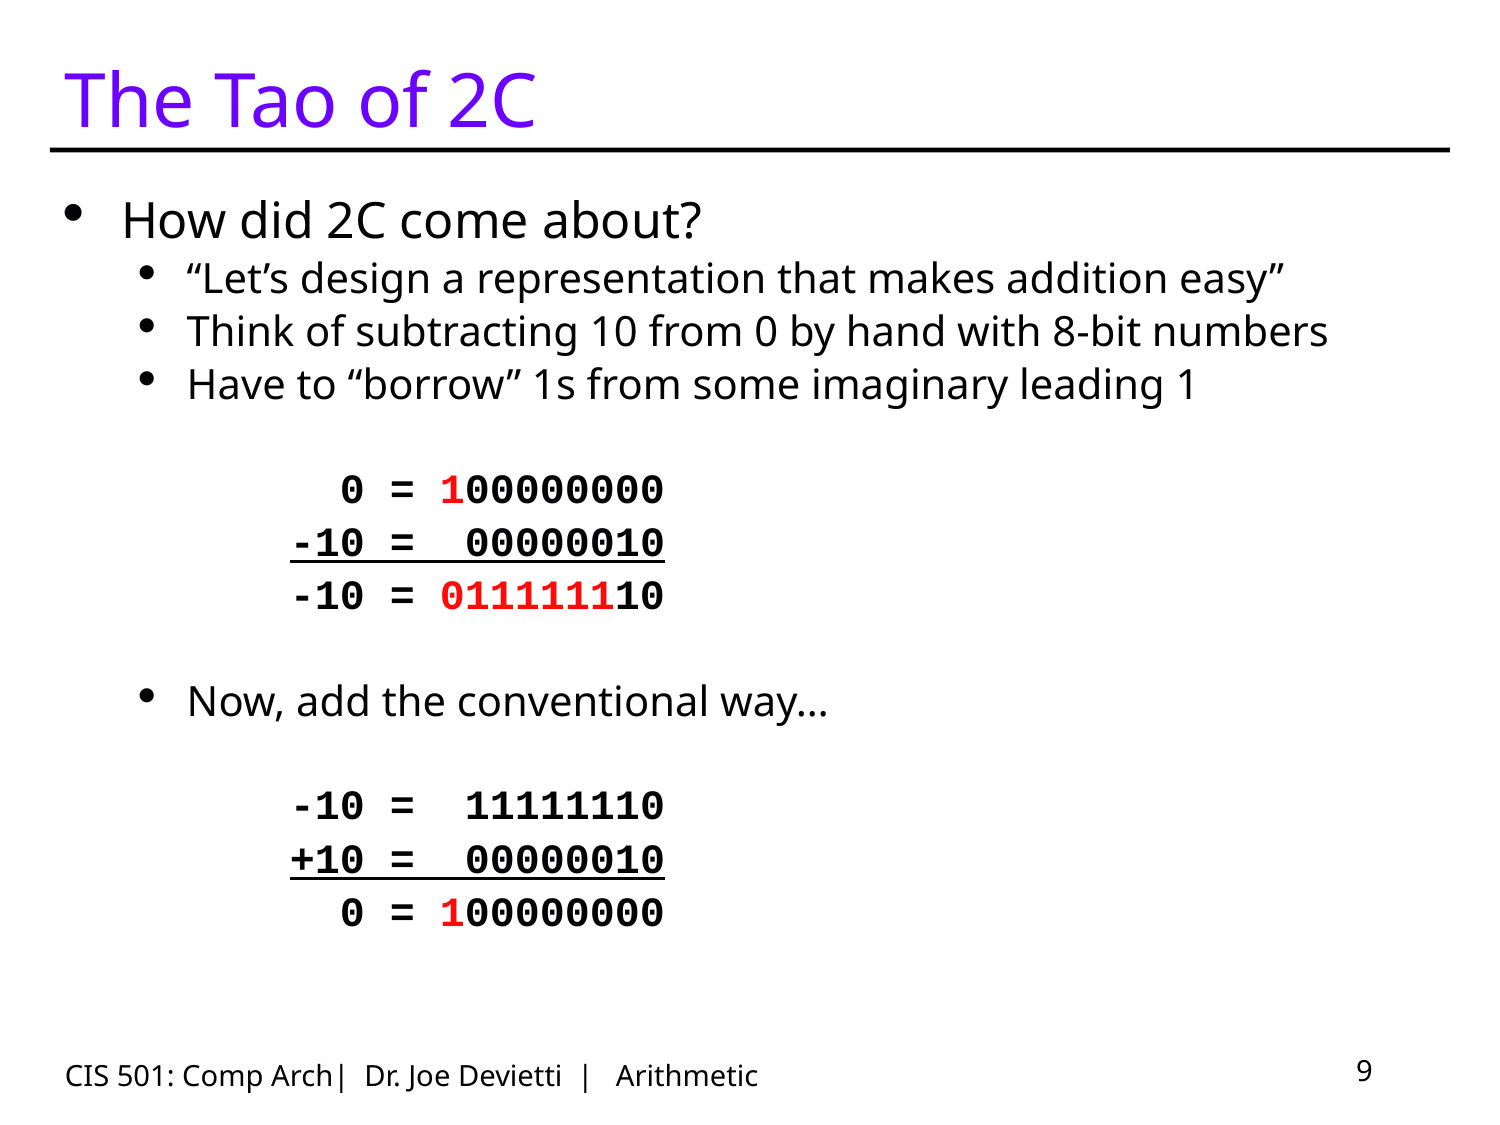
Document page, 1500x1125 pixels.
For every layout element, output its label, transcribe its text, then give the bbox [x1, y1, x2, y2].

text_box CIS 501: Comp Arch| Dr. Joe Devietti | Arithmetic [49, 1049, 988, 1100]
text_box How did 2C come about? “Let’s design a representation that makes addition easy” Think of subtracting 10 from 0 by hand with 8-bit numbers Have to “borrow” 1s from some imaginary leading 1 0 = 100000000 -10 = 00000010 -10 = 011111110 Now, add the conventional way… -10 = 11111110 +10 = 00000010 0 = 100000000 [49, 187, 1450, 1025]
text_box The Tao of 2C [49, 37, 1363, 150]
text_box <number> [1074, 1049, 1388, 1100]
